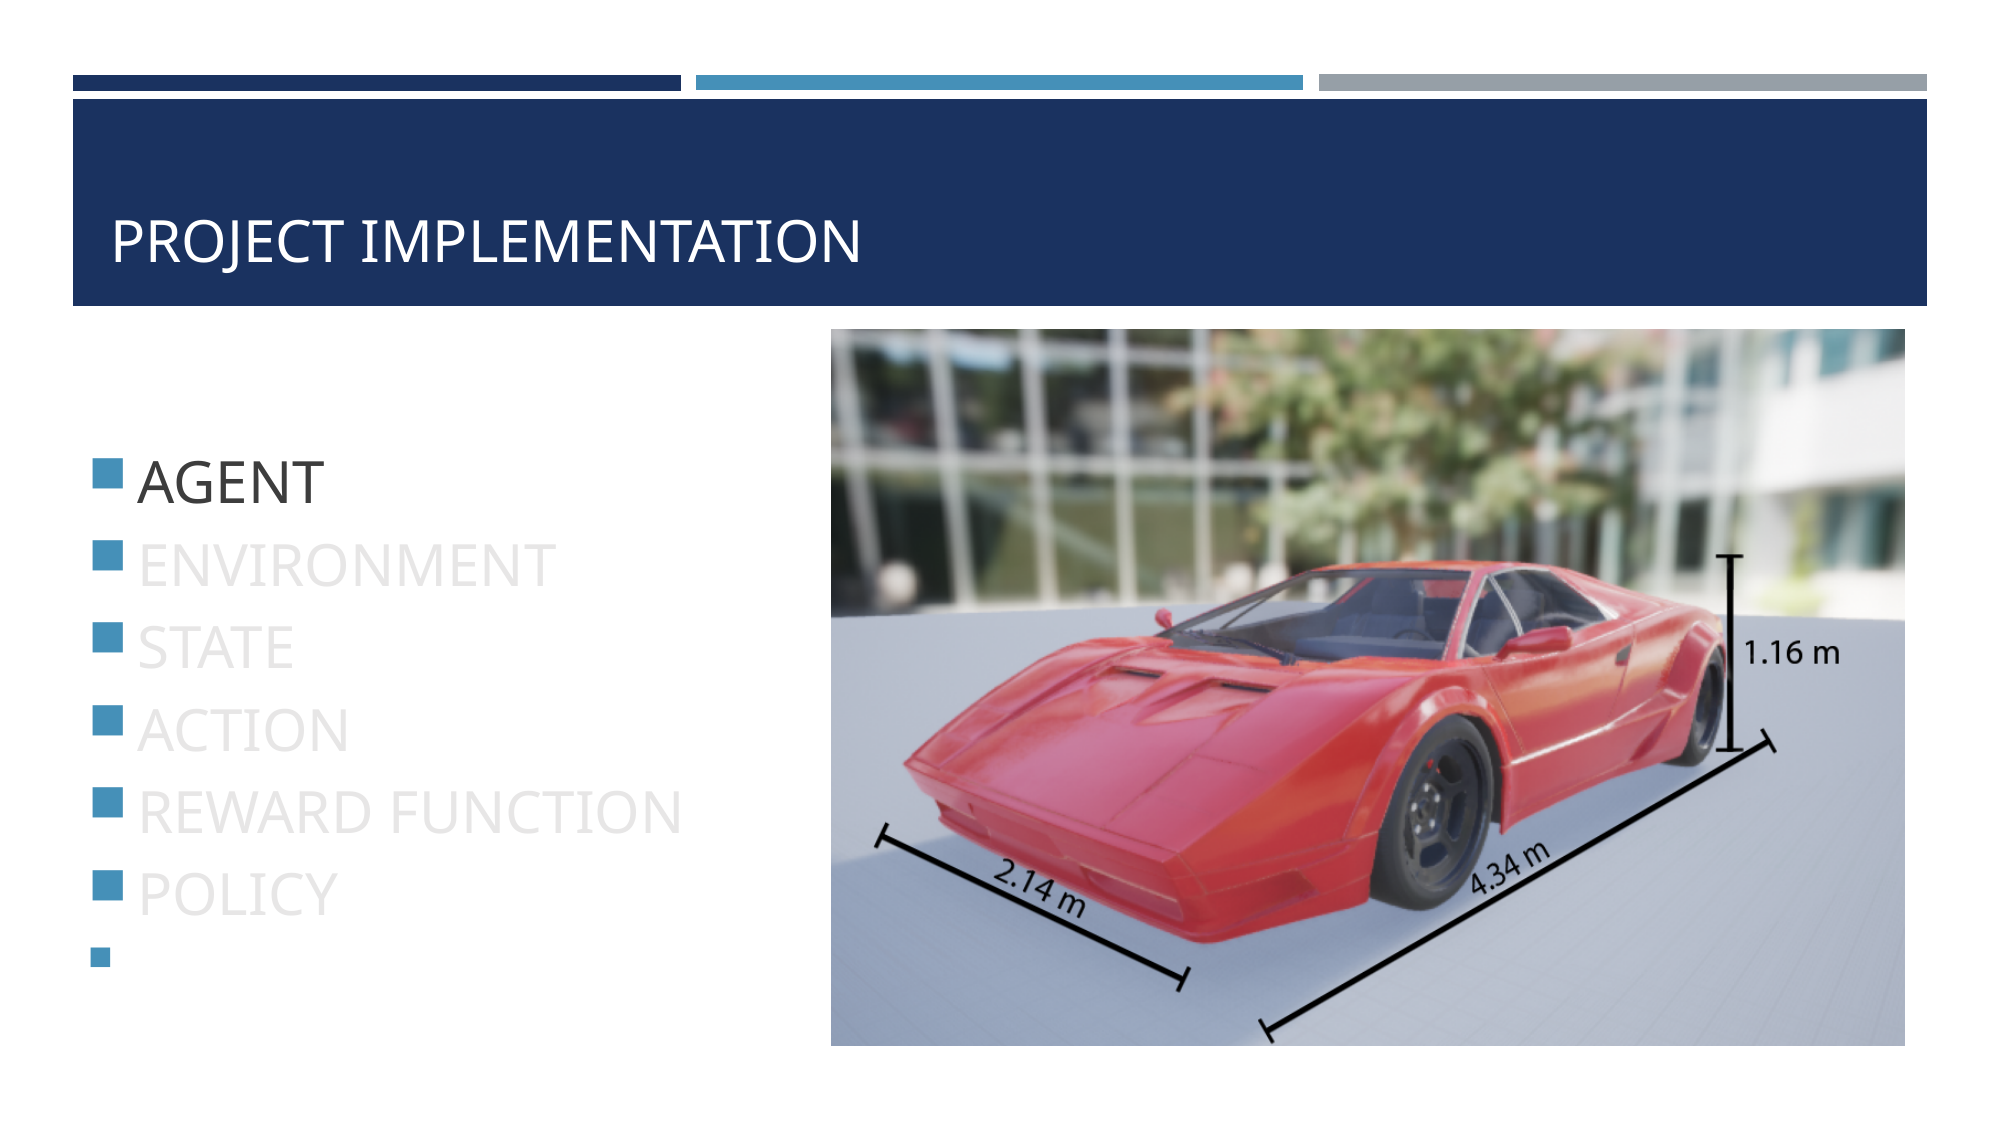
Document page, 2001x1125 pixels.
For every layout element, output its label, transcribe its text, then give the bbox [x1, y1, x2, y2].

picture [831, 330, 1905, 1046]
list AGENT ENVIRONMENT STATE ACTION REWARD FUNCTION POLICY [72, 307, 1120, 1124]
title PROJECT IMPLEMENTATION [95, 119, 1905, 282]
